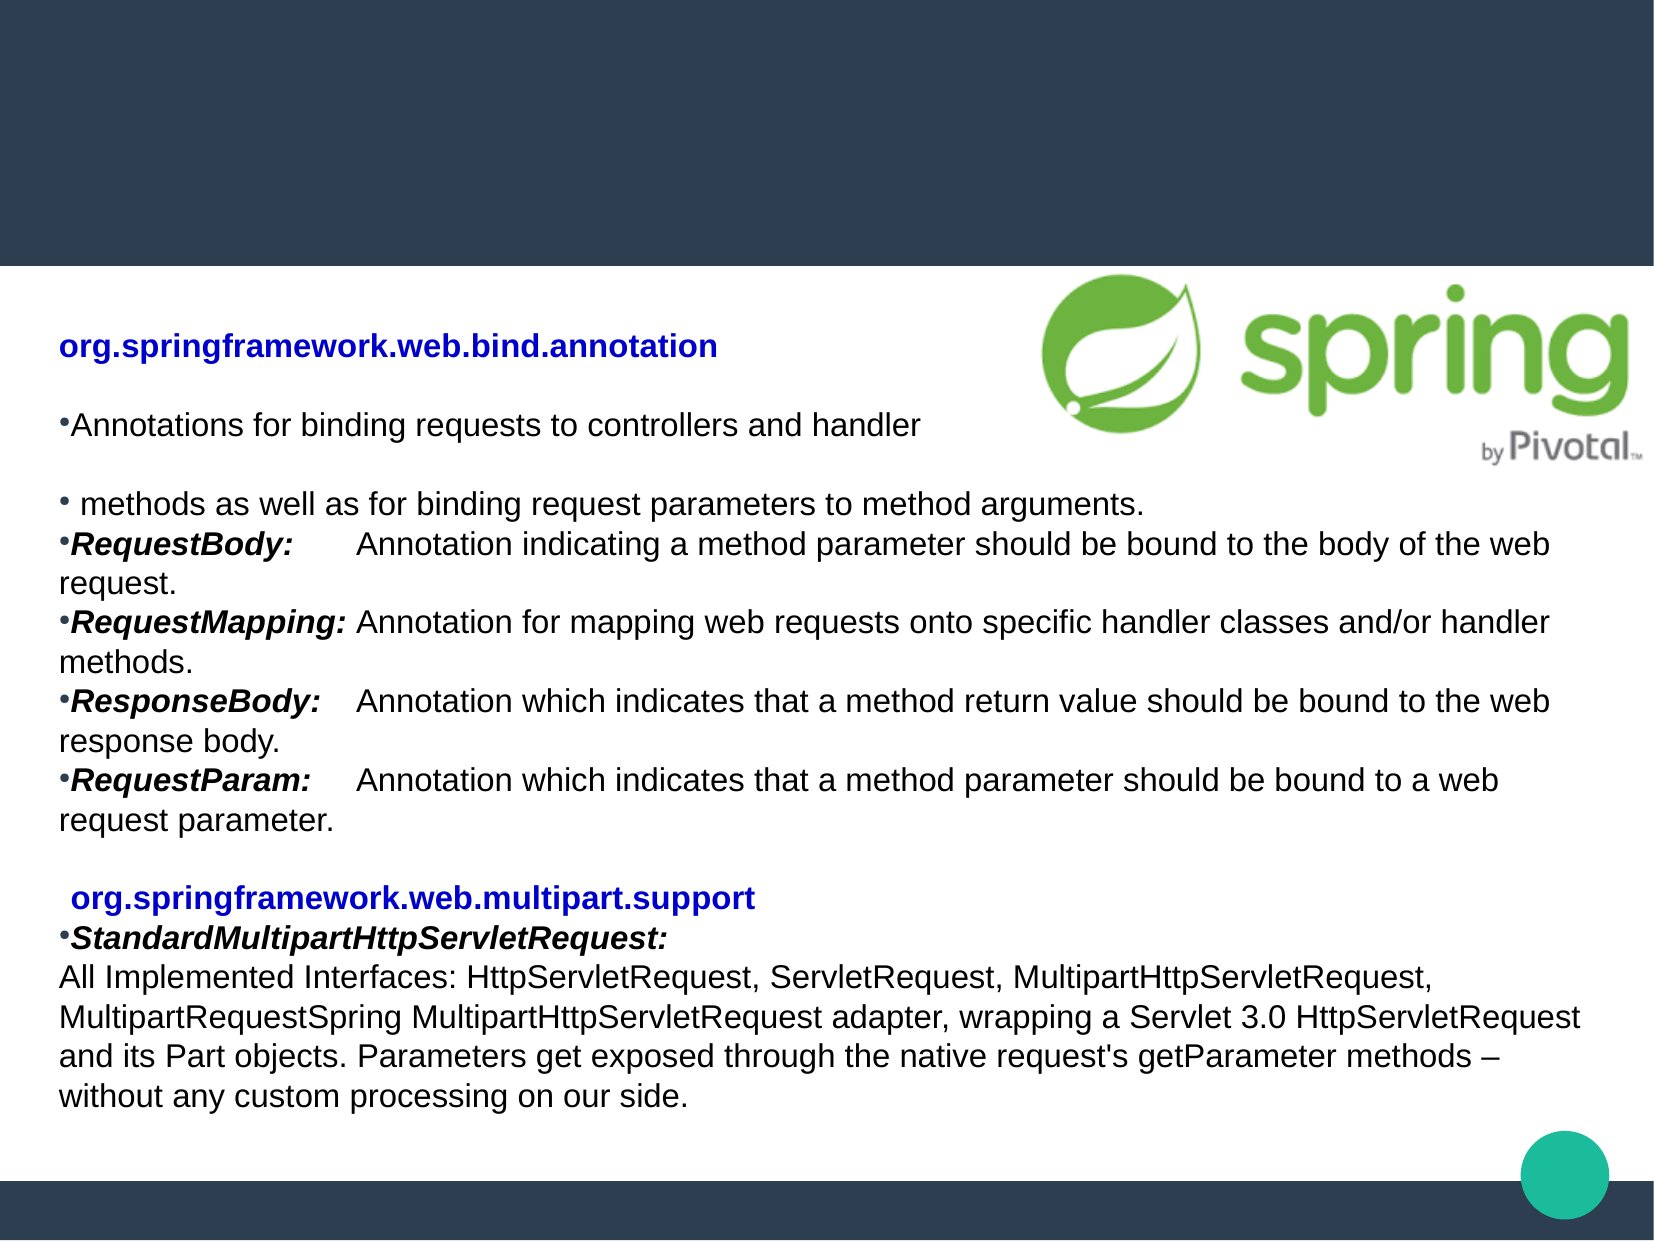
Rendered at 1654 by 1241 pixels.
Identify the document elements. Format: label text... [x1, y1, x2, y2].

list org.springframework.web.bind.annotation Annotations for binding requests to controllers and handler methods as well as for binding request parameters to method arguments. RequestBody: Annotation indicating a method parameter should be bound to the body of the web request. RequestMapping: Annotation for mapping web requests onto specific handler classes and/or handler methods. ResponseBody: Annotation which indicates that a method return value should be bound to the web response body. RequestParam: Annotation which indicates that a method parameter should be bound to a web request parameter. org.springframework.web.multipart.support StandardMultipartHttpServletRequest: All Implemented Interfaces: HttpServletRequest, ServletRequest, MultipartHttpServletRequest, MultipartRequestSpring MultipartHttpServletRequest adapter, wrapping a Servlet 3.0 HttpServletRequest and its Part objects. Parameters get exposed through the native request's getParameter methods – without any custom processing on our side. [59, 324, 1595, 1152]
picture [1035, 269, 1651, 470]
